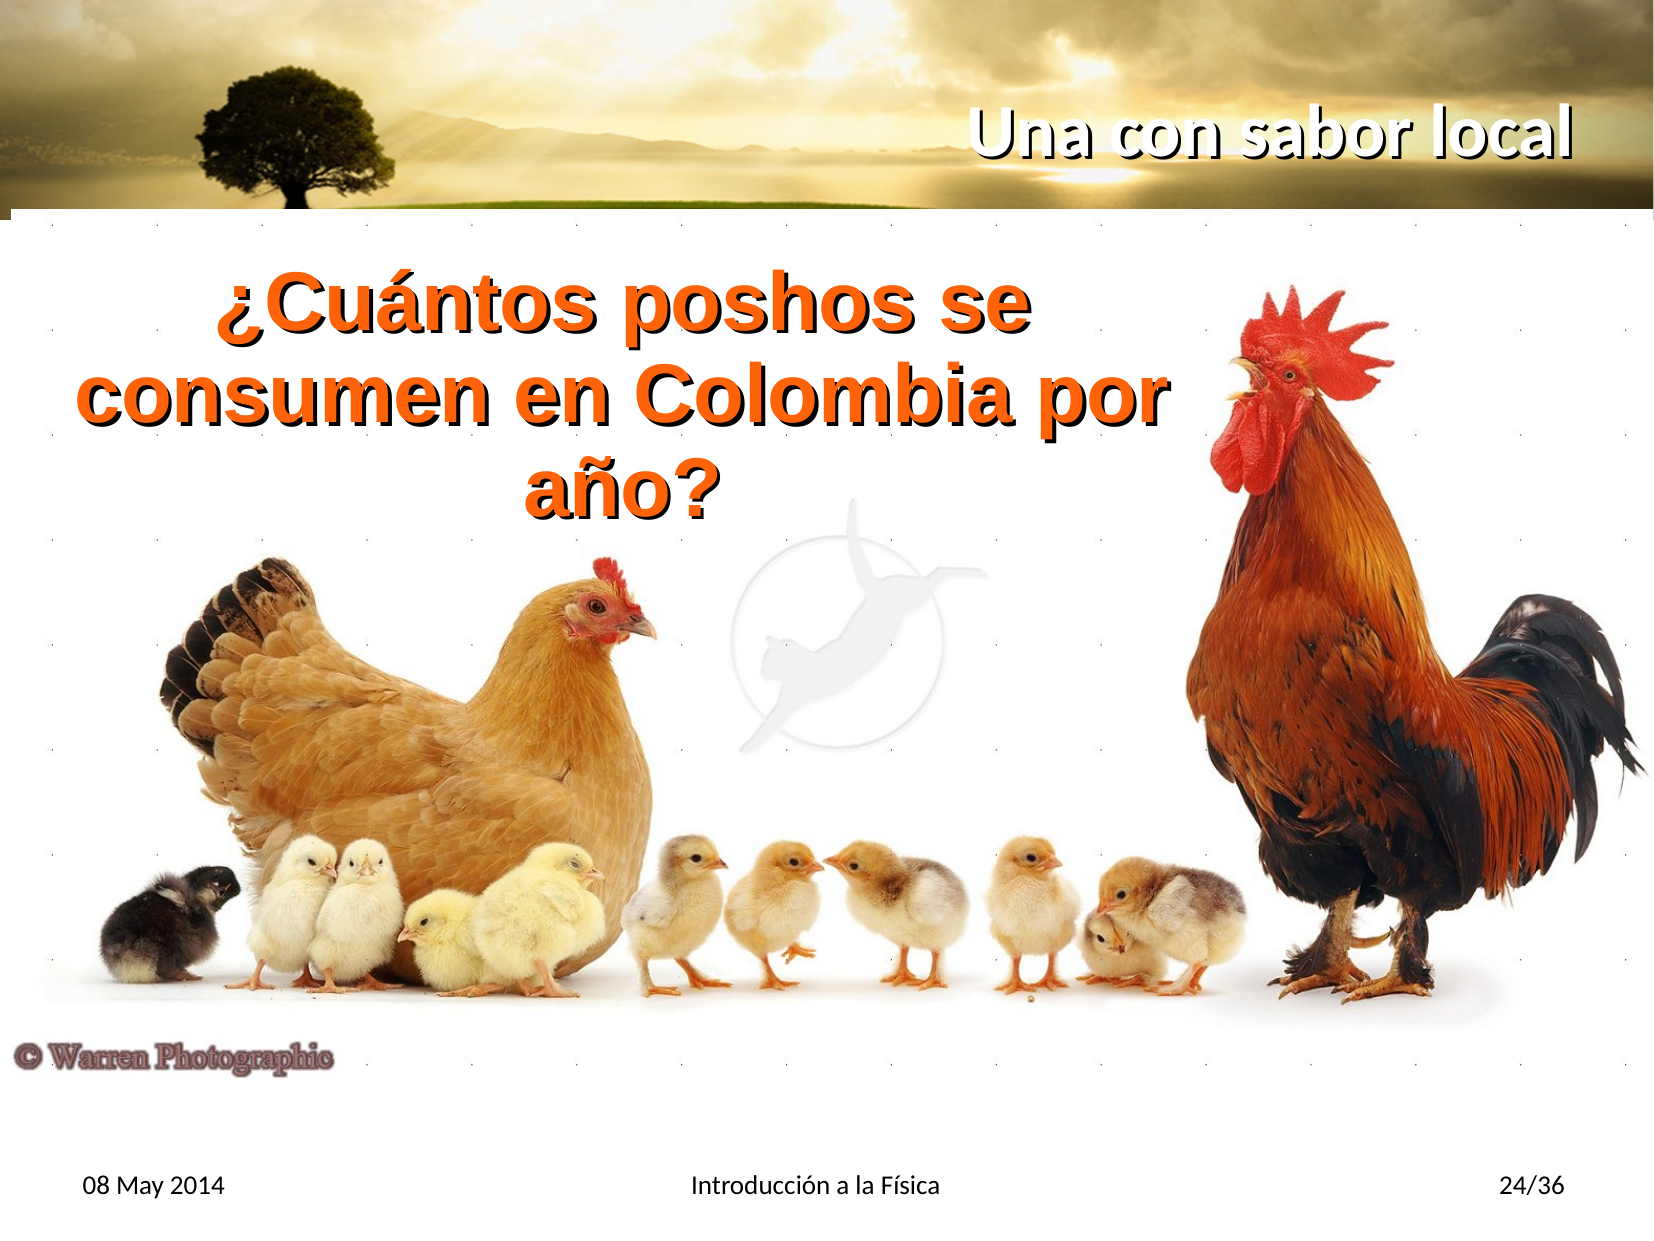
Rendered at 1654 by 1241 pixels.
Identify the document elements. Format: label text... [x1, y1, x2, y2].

title Una con sabor local [86, 49, 1576, 226]
subtitle ¿Cuántos poshos se consumen en Colombia por año? [15, 254, 1231, 534]
picture [0, 0, 1654, 1080]
